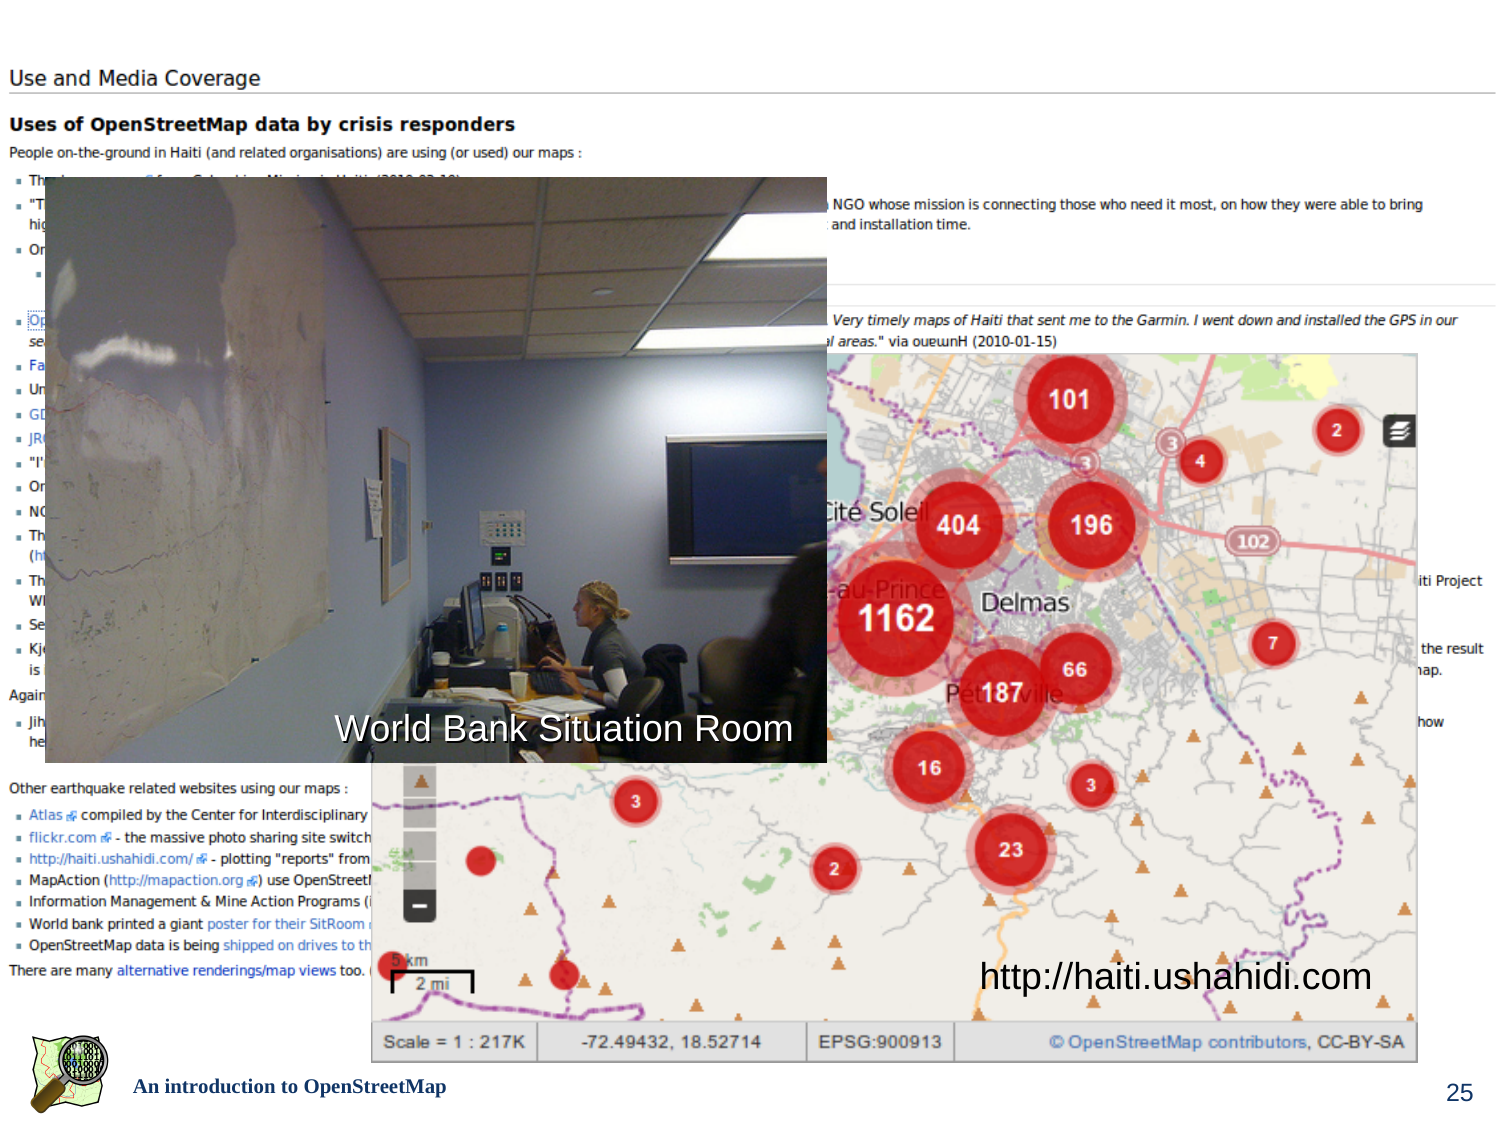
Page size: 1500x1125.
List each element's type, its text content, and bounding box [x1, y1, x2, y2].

picture [29, 1033, 110, 1114]
picture [0, 58, 1500, 1063]
text_box http://haiti.ushahidi.com [964, 944, 1388, 1035]
text_box World Bank Situation Room [319, 696, 810, 757]
